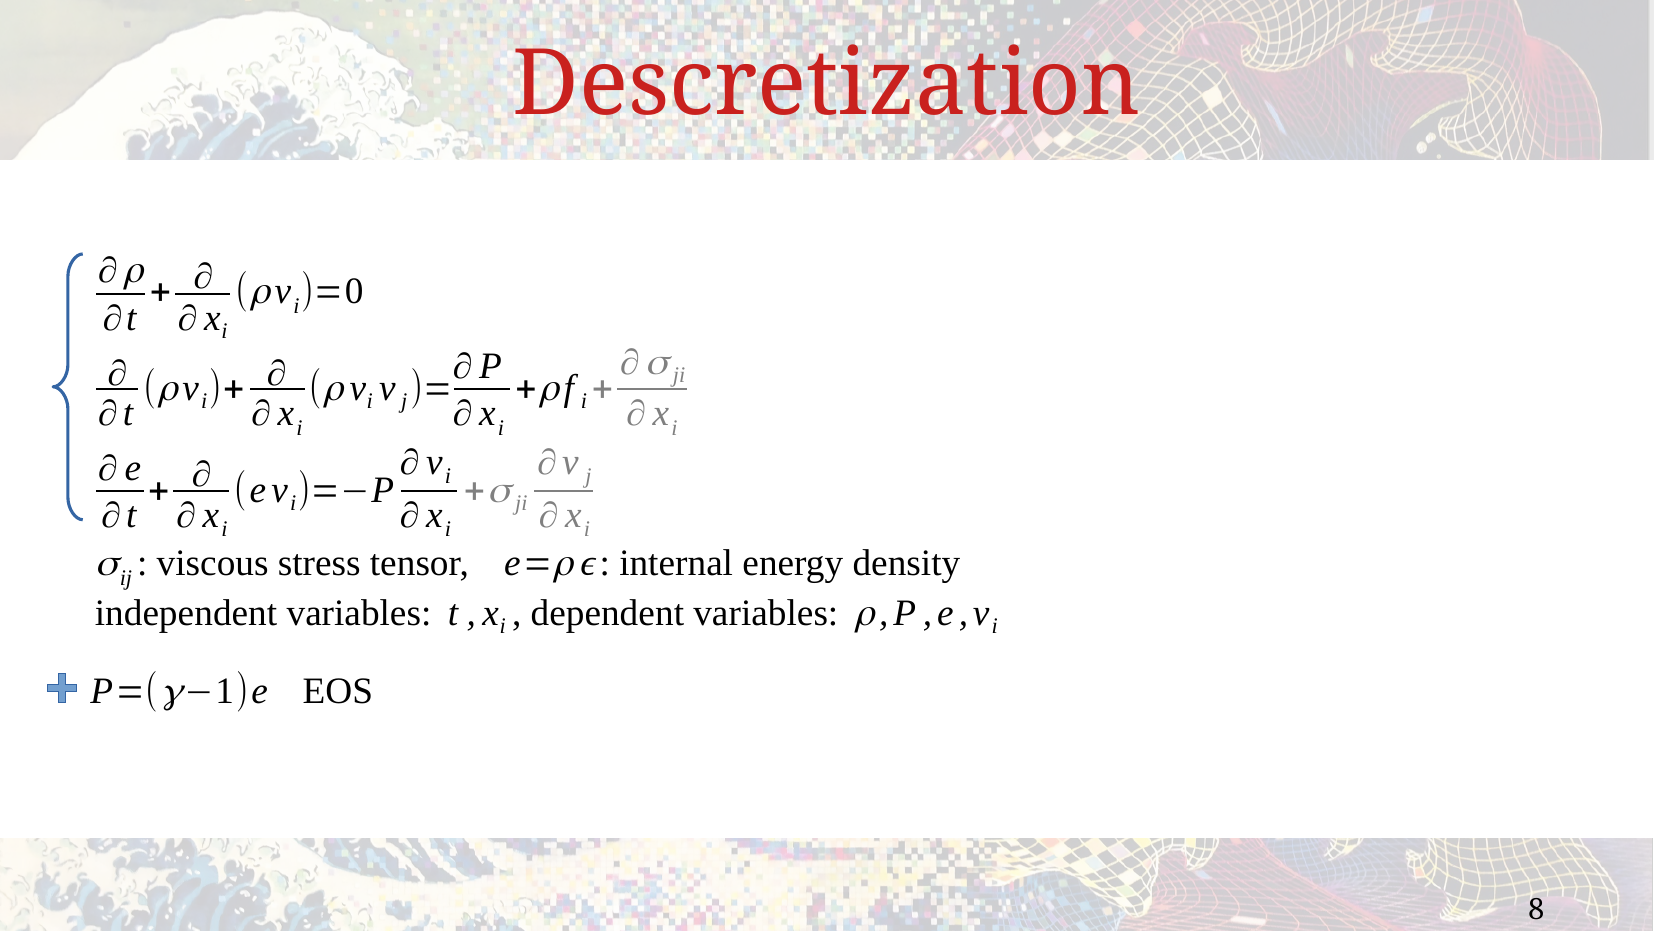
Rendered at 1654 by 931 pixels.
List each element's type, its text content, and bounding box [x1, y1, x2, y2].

chart [88, 253, 1005, 639]
title Descretization [0, 33, 1654, 126]
chart [82, 669, 380, 715]
text_box [47, 673, 77, 703]
